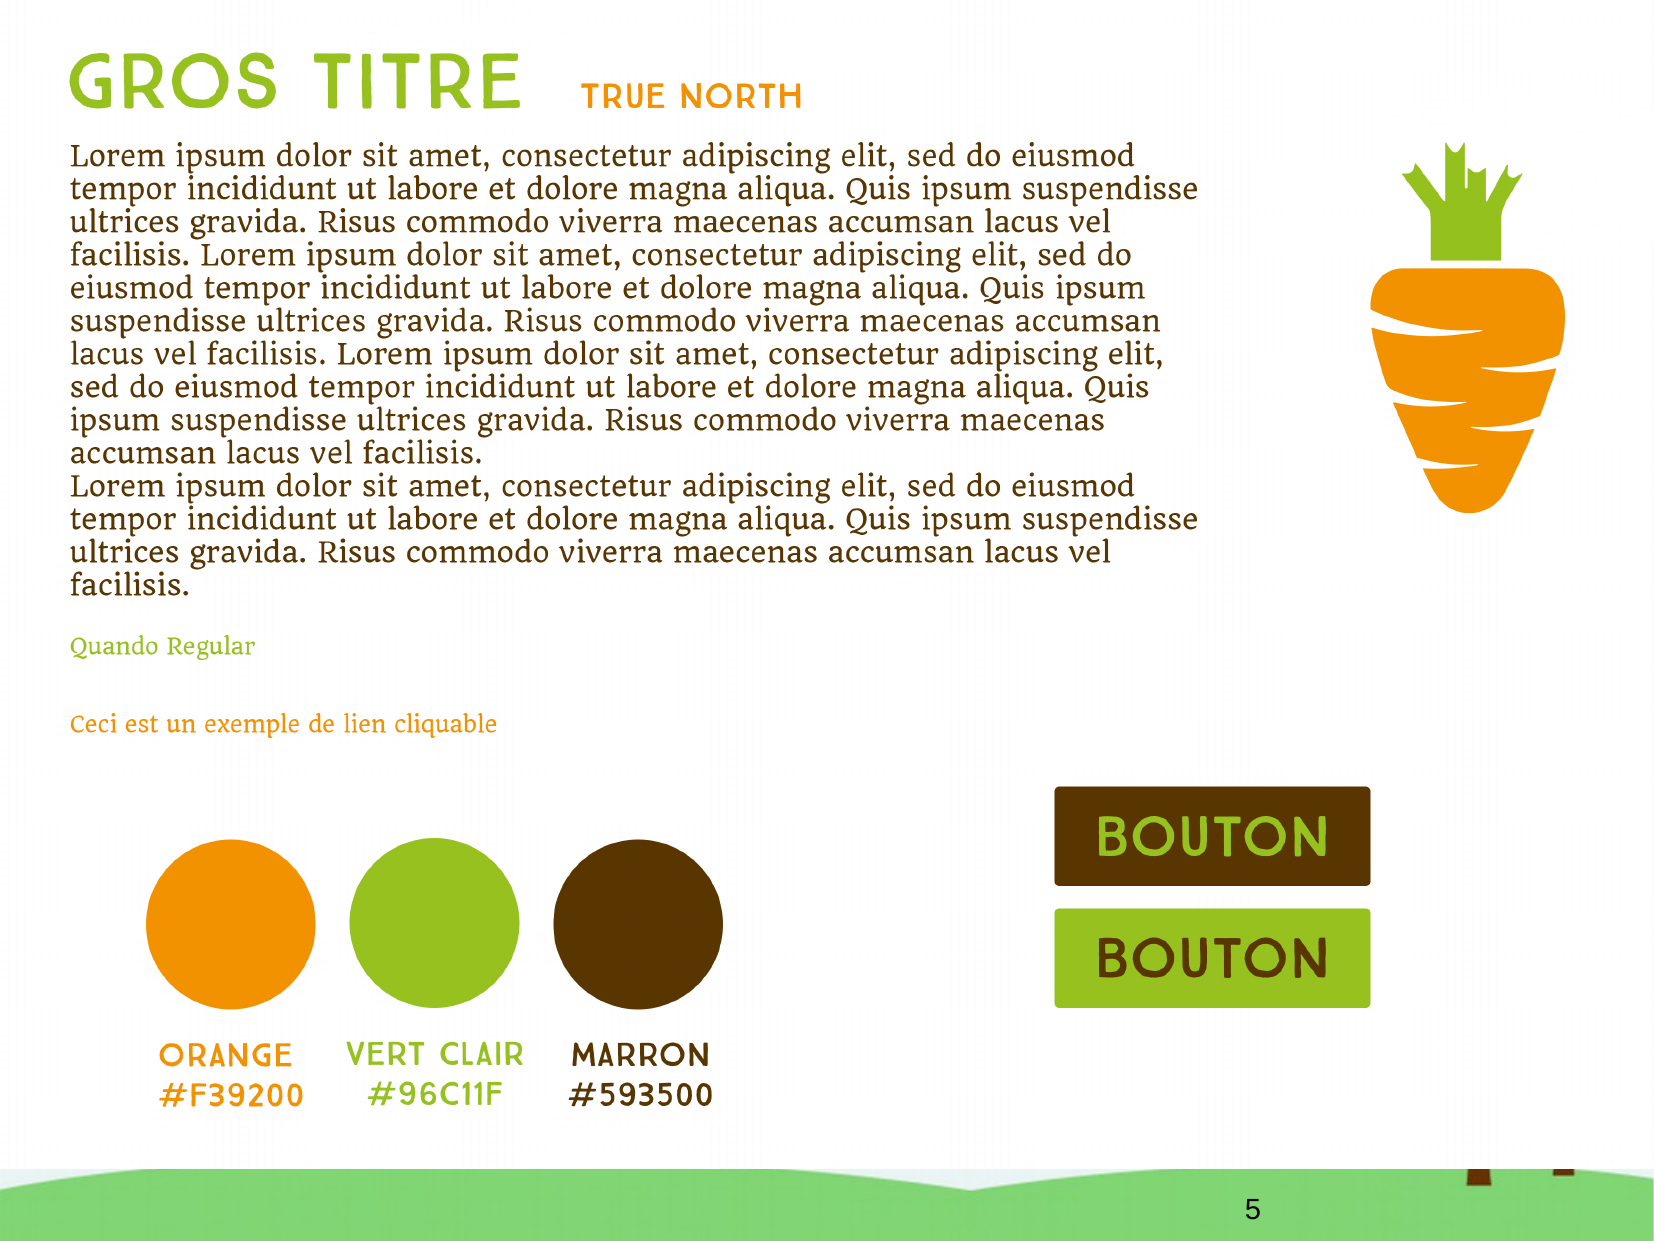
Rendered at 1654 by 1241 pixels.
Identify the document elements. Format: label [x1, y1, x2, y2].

text_box [1244, 1190, 1630, 1241]
picture [0, 0, 1654, 1169]
